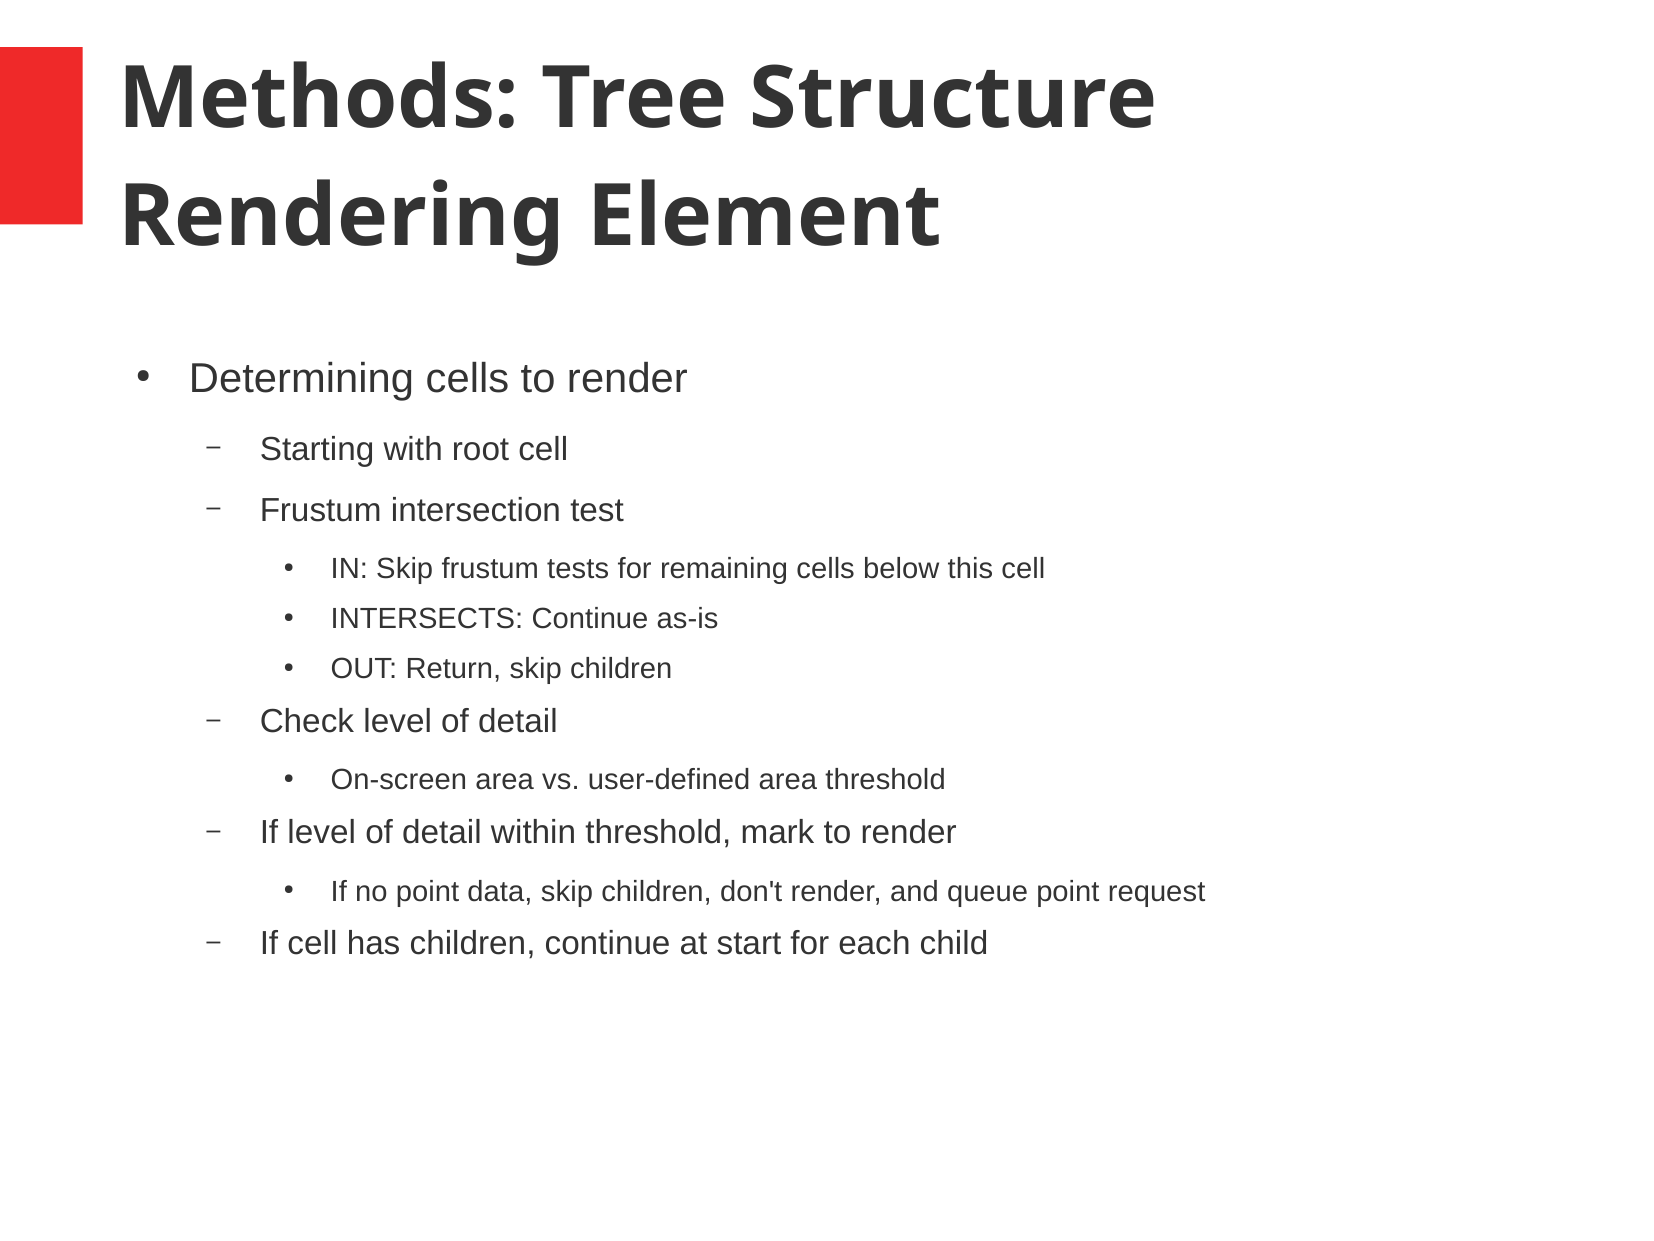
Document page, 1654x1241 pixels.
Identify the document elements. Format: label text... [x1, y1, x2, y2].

list Determining cells to render Starting with root cell Frustum intersection test IN: Skip frustum tests for remaining cells below this cell INTERSECTS: Continue as-is OUT: Return, skip children Check level of detail On-screen area vs. user-defined area threshold If level of detail within threshold, mark to render If no point data, skip children, don't render, and queue point request If cell has children, continue at start for each child [118, 354, 1536, 1074]
title Methods: Tree Structure Rendering Element [118, 35, 1571, 271]
